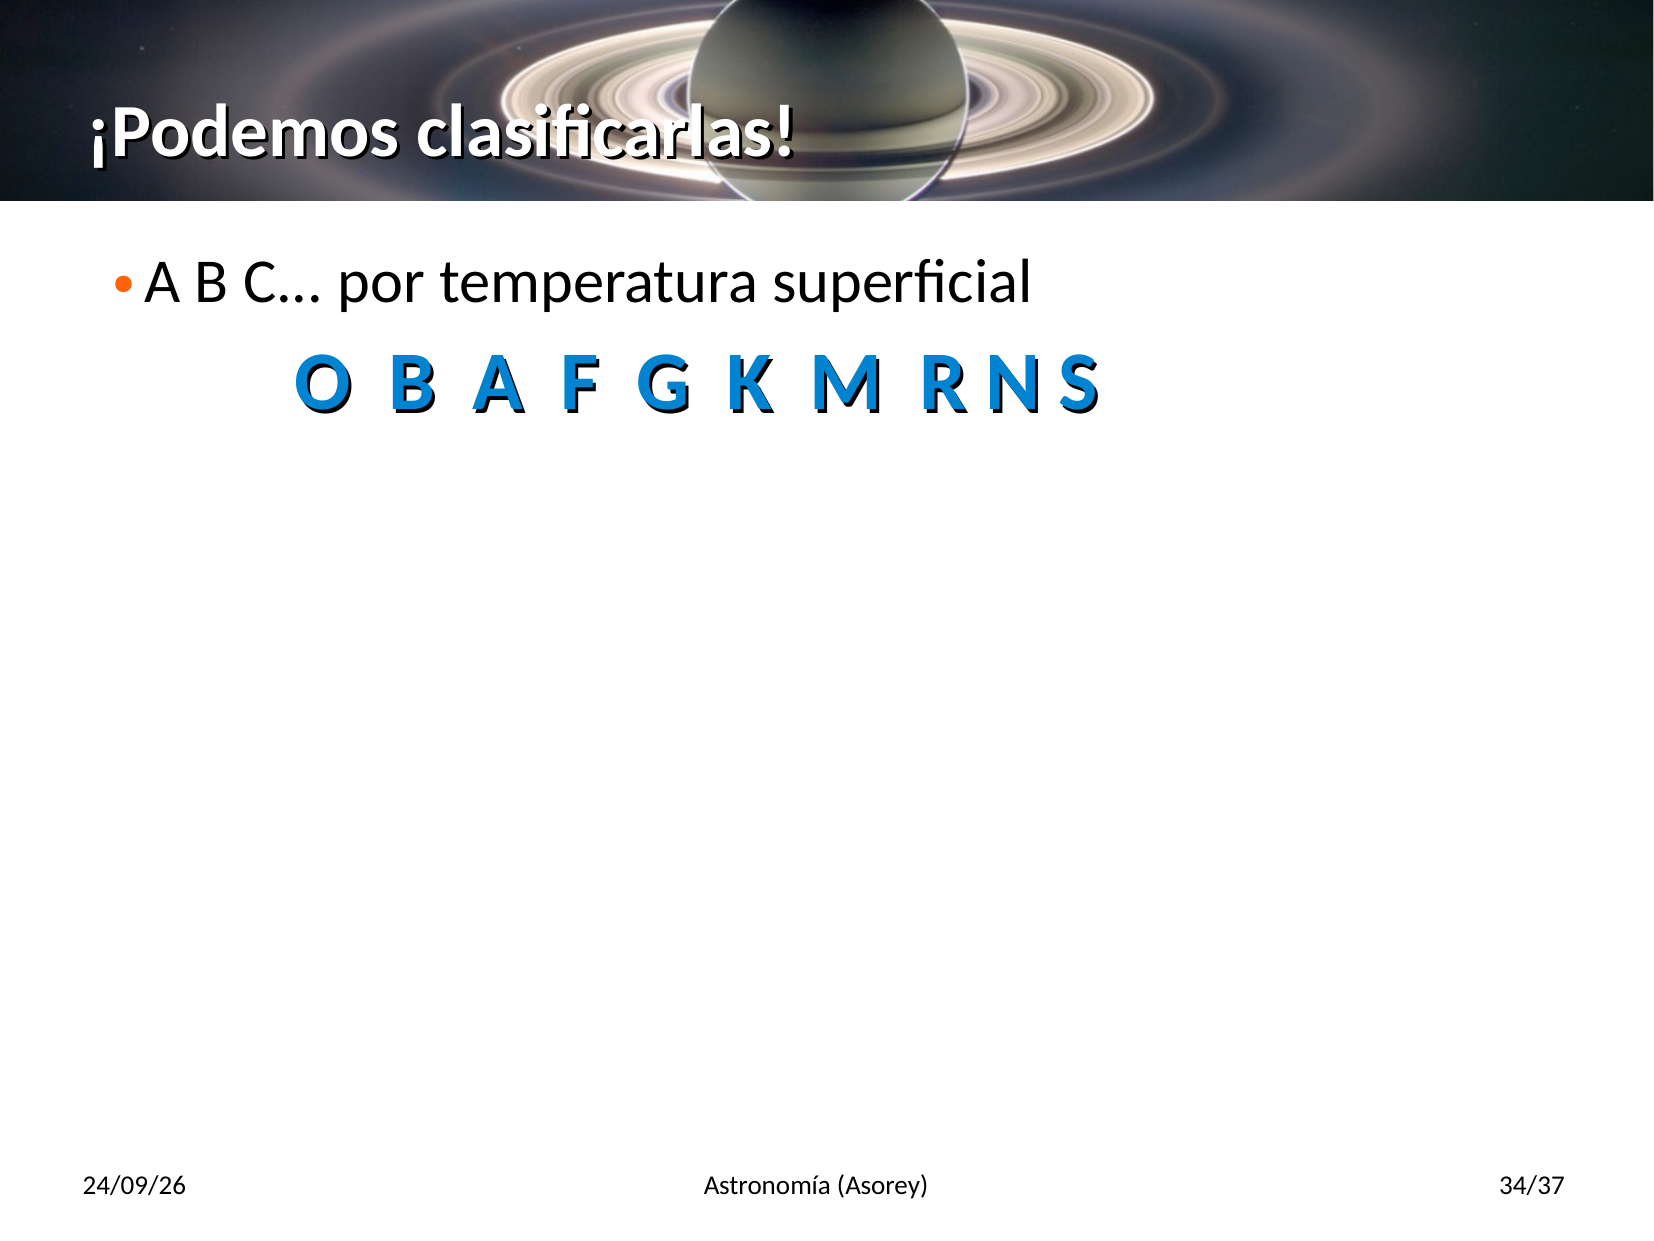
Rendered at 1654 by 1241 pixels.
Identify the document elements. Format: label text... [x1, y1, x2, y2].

list A B C... por temperatura superficial O B A F G K M R N S [82, 255, 1571, 1156]
title ¡Podemos clasificarlas! [86, 49, 1576, 226]
picture [0, 0, 1654, 201]
